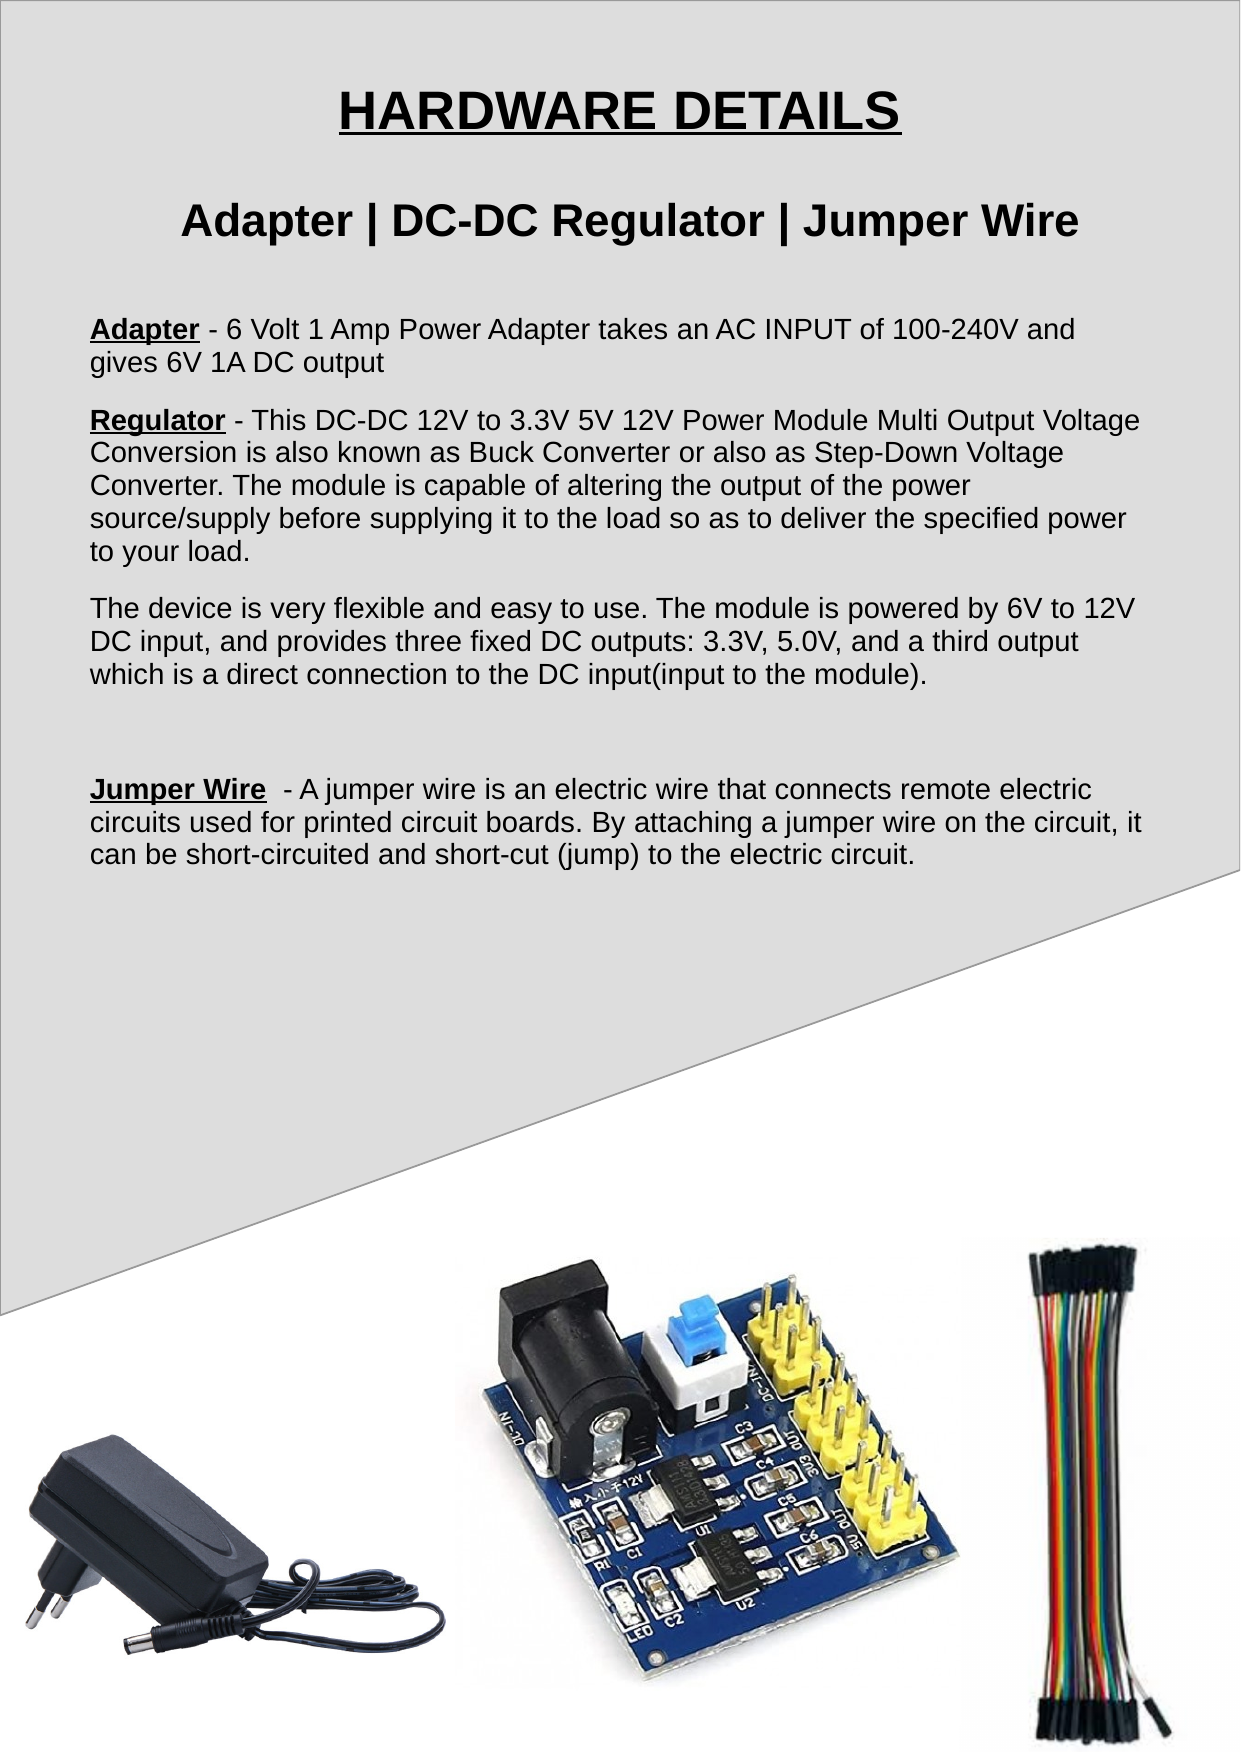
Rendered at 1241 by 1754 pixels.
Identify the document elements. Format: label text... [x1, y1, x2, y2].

picture [0, 1318, 451, 1754]
text_box HARDWARE DETAILS [0, 72, 1241, 149]
text_box Adapter - 6 Volt 1 Amp Power Adapter takes an AC INPUT of 100-240V and gives 6V 1A DC output Regulator - This DC-DC 12V to 3.3V 5V 12V Power Module Multi Output Voltage Conversion is also known as Buck Converter or also as Step-Down Voltage Converter. The module is capable of altering the output of the power source/supply before supplying it to the load so as to deliver the specified power to your load. The device is very flexible and easy to use. The module is powered by 6V to 12V DC input, and provides three fixed DC outputs: 3.3V, 5.0V, and a third output which is a direct connection to the DC input(input to the module). Jumper Wire - A jumper wire is an electric wire that connects remote electric circuits used for printed circuit boards. By attaching a jumper wire on the circuit, it can be short-circuited and short-cut (jump) to the electric circuit. [75, 305, 1163, 494]
picture [455, 1220, 1241, 1752]
text_box Adapter | DC-DC Regulator | Jumper Wire [61, 187, 1201, 302]
